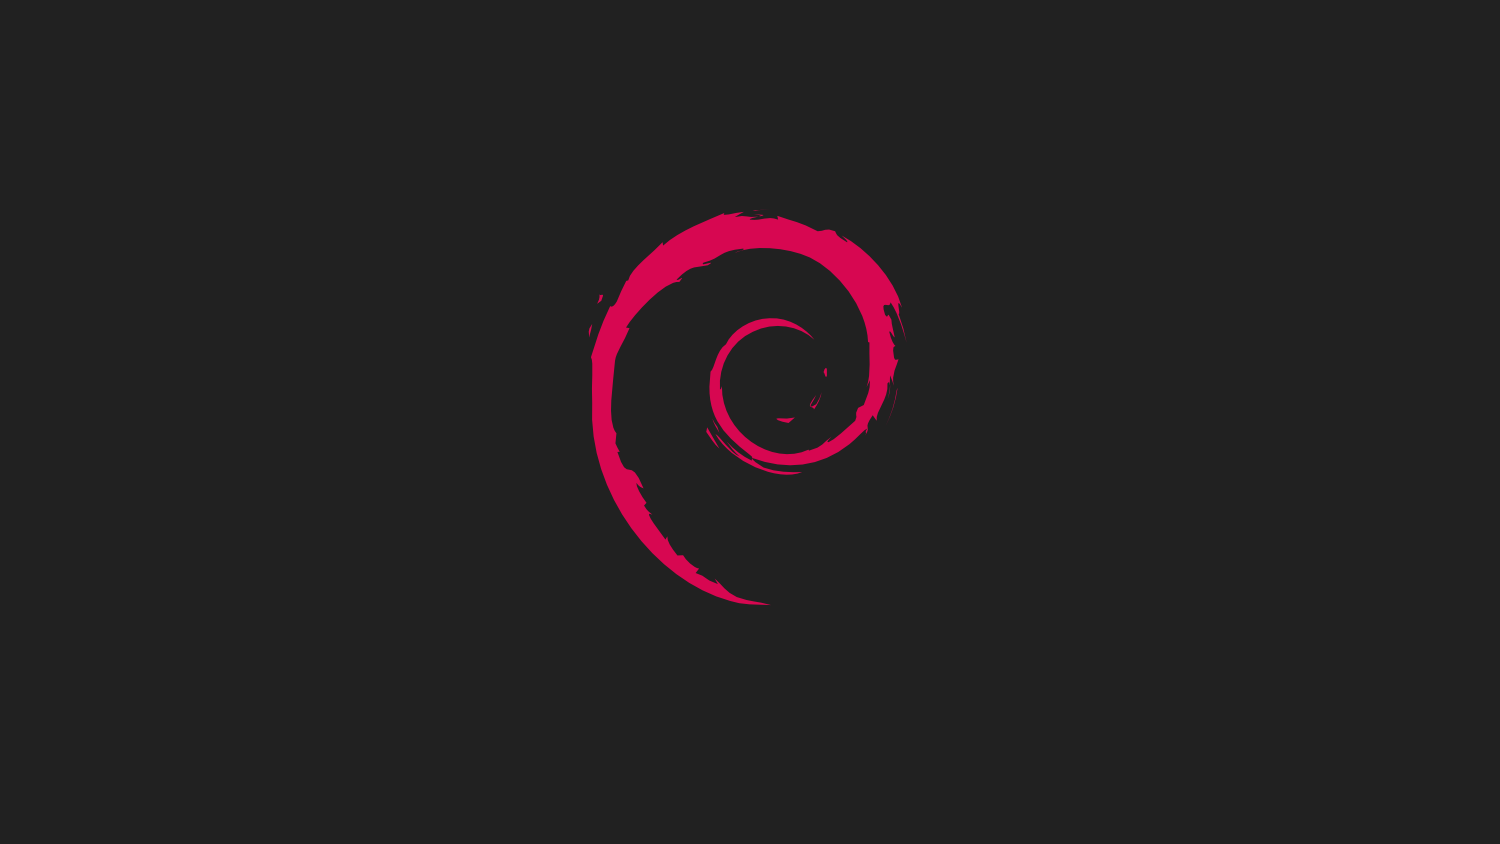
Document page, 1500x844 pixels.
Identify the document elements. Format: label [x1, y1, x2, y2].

picture [502, 71, 998, 772]
